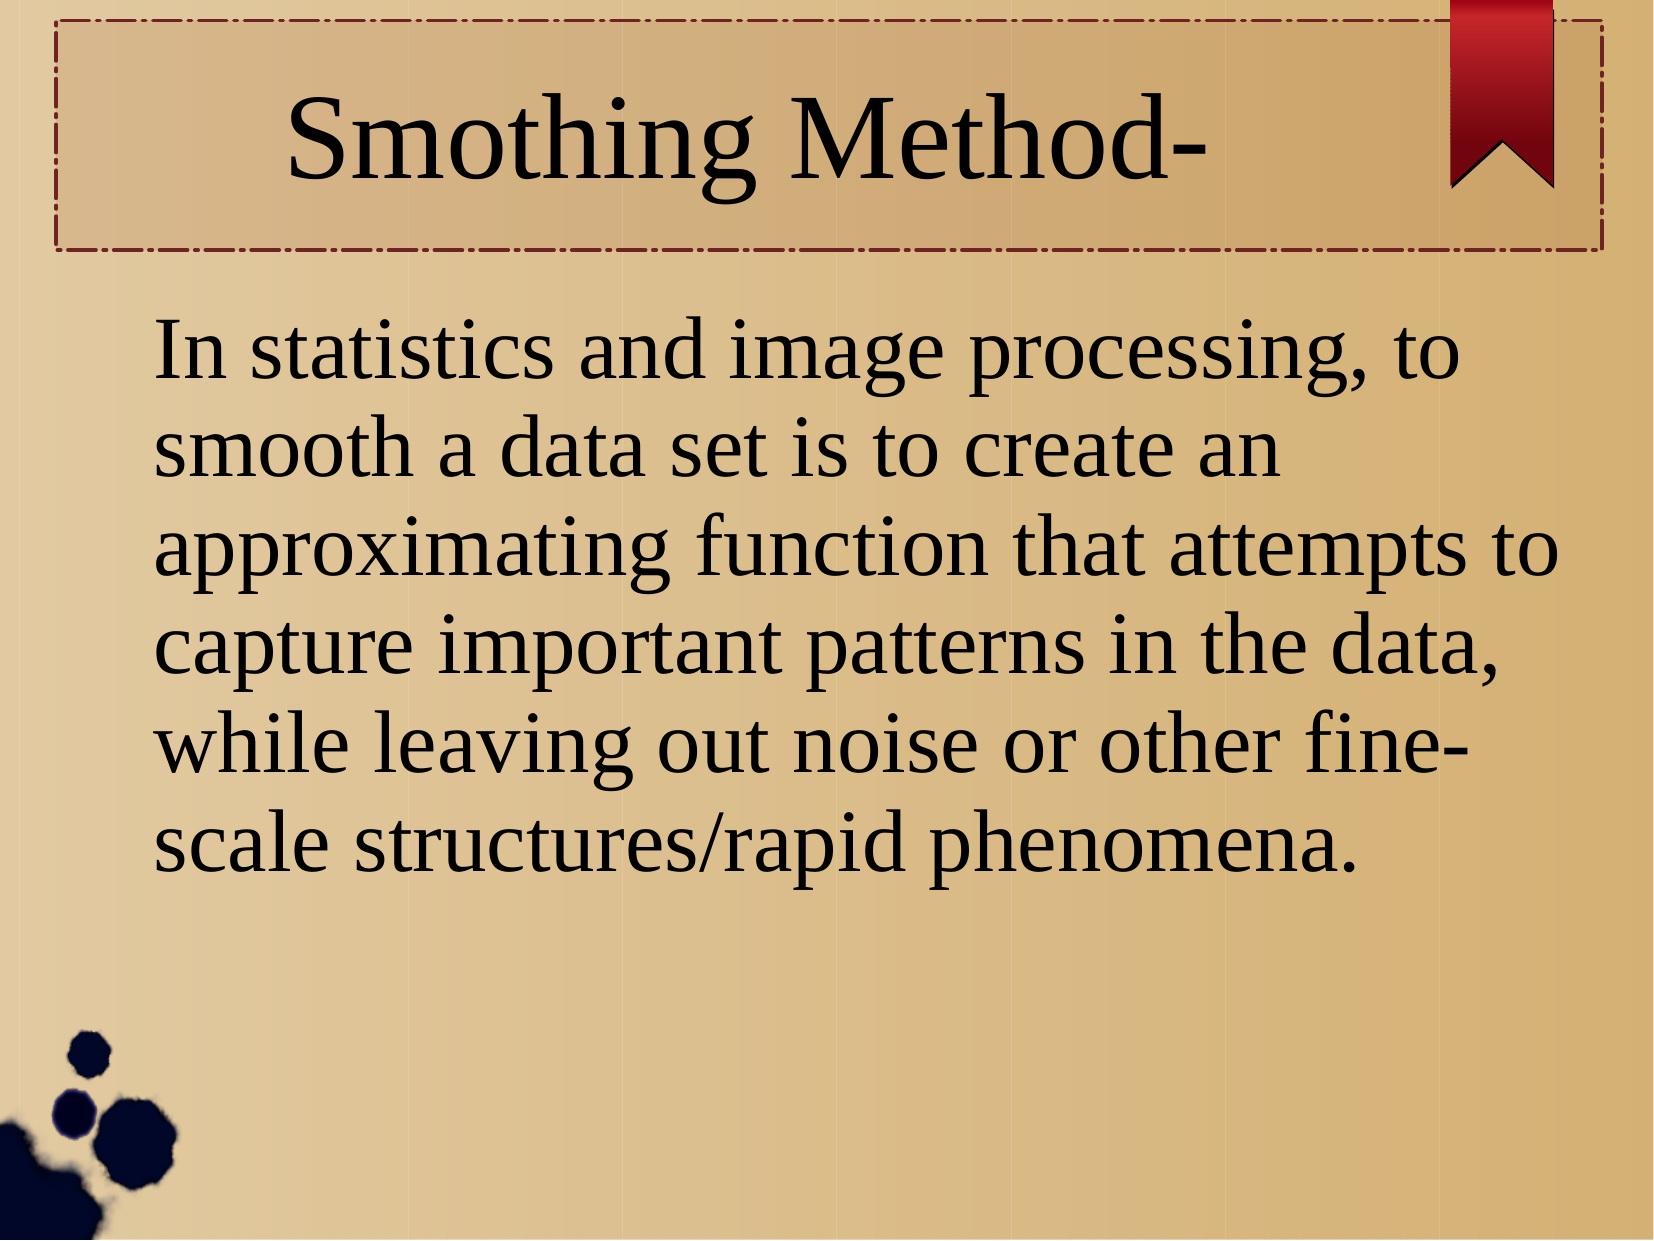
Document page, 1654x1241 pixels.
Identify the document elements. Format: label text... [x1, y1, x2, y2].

title Smothing Method- [82, 47, 1412, 229]
list In statistics and image processing, to smooth a data set is to create an approximating function that attempts to capture important patterns in the data, while leaving out noise or other fine-scale structures/rapid phenomena. [82, 299, 1571, 1019]
